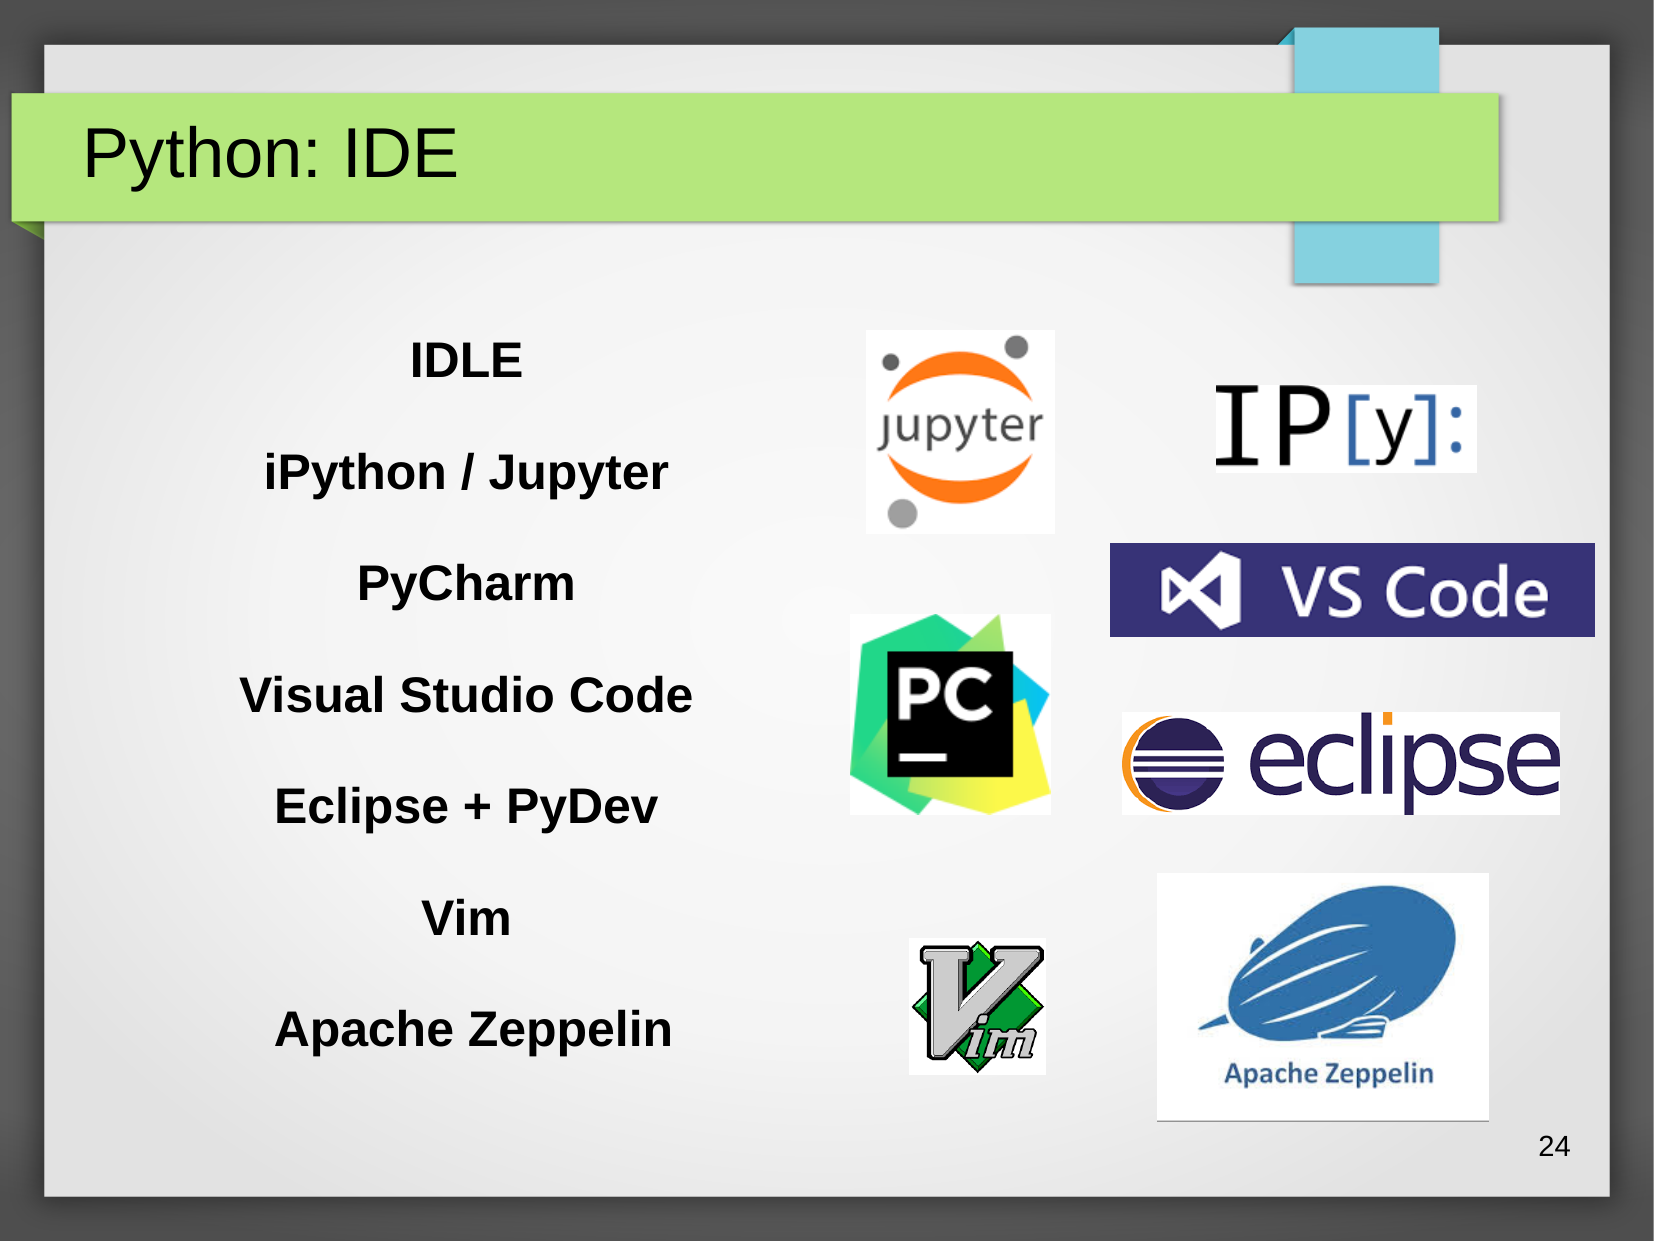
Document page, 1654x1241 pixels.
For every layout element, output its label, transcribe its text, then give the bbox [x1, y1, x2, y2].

text_box [418, 923, 880, 1241]
text_box IDLE iPython / Jupyter PyCharm Visual Studio Code Eclipse + PyDev Vim Apache Zeppelin [70, 283, 863, 1106]
picture [0, 0, 1654, 1241]
title Python: IDE [82, 49, 1571, 257]
